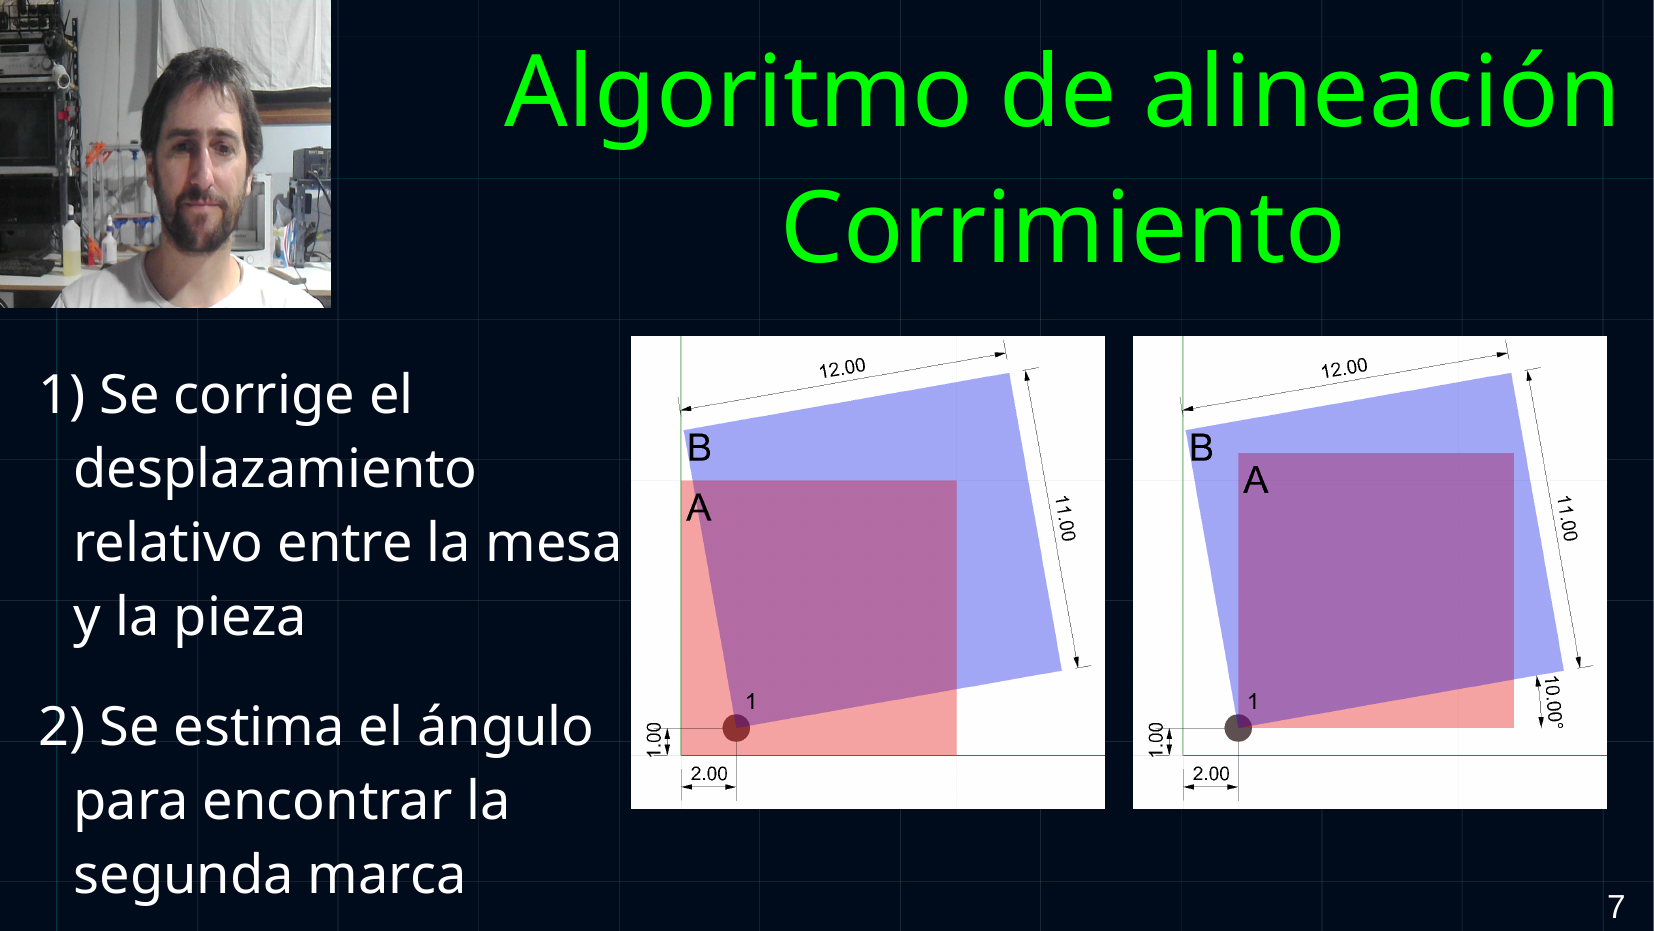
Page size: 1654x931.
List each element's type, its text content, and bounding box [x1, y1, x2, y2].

text_box Algoritmo de alineación Corrimiento [490, 11, 1593, 277]
text_box Se corrige el desplazamiento relativo entre la mesa y la pieza Se estima el ángulo para encontrar la segunda marca [23, 348, 644, 931]
text_box <number> [1592, 880, 1654, 931]
picture [0, 0, 1654, 931]
